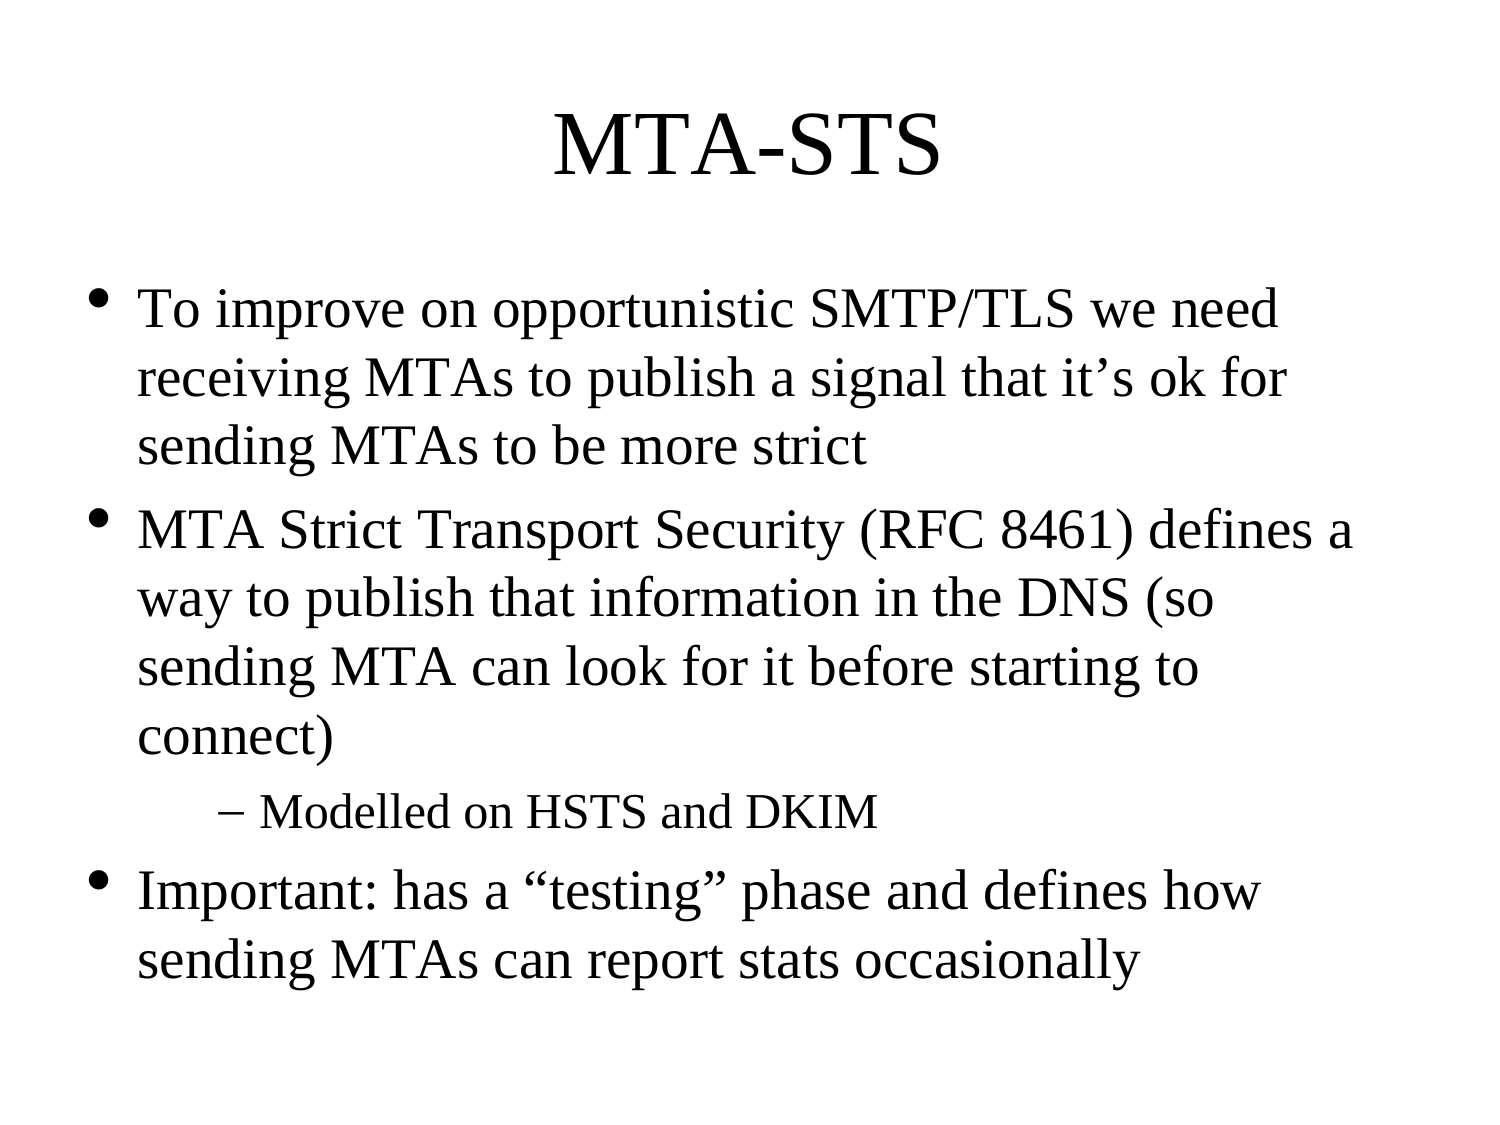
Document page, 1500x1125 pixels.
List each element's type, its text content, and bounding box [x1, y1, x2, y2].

title MTA-STS [74, 45, 1423, 231]
list To improve on opportunistic SMTP/TLS we need receiving MTAs to publish a signal that it’s ok for sending MTAs to be more strict MTA Strict Transport Security (RFC 8461) defines a way to publish that information in the DNS (so sending MTA can look for it before starting to connect) Modelled on HSTS and DKIM Important: has a “testing” phase and defines how sending MTAs can report stats occasionally [74, 262, 1423, 1003]
